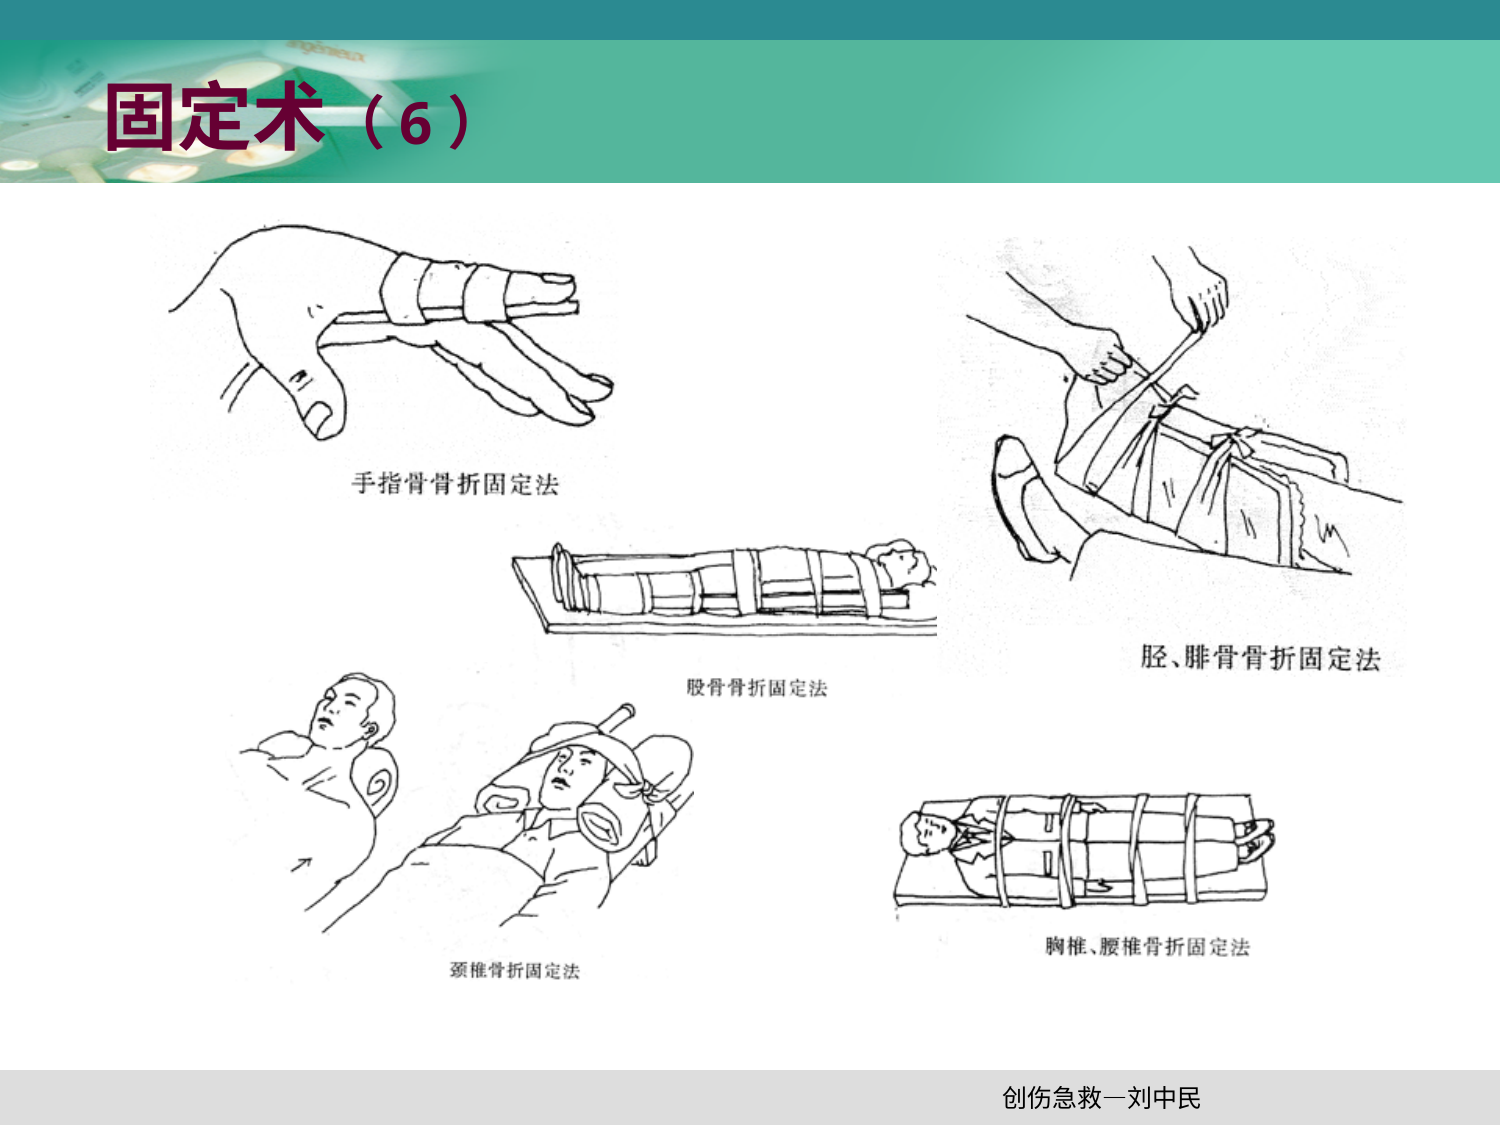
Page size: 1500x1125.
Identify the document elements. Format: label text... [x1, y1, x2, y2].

picture [887, 787, 1279, 960]
text_box 创伤急救—刘中民 [987, 1074, 1463, 1125]
picture [225, 237, 1407, 990]
title 固定术（6） [87, 62, 1388, 155]
picture [150, 212, 619, 500]
